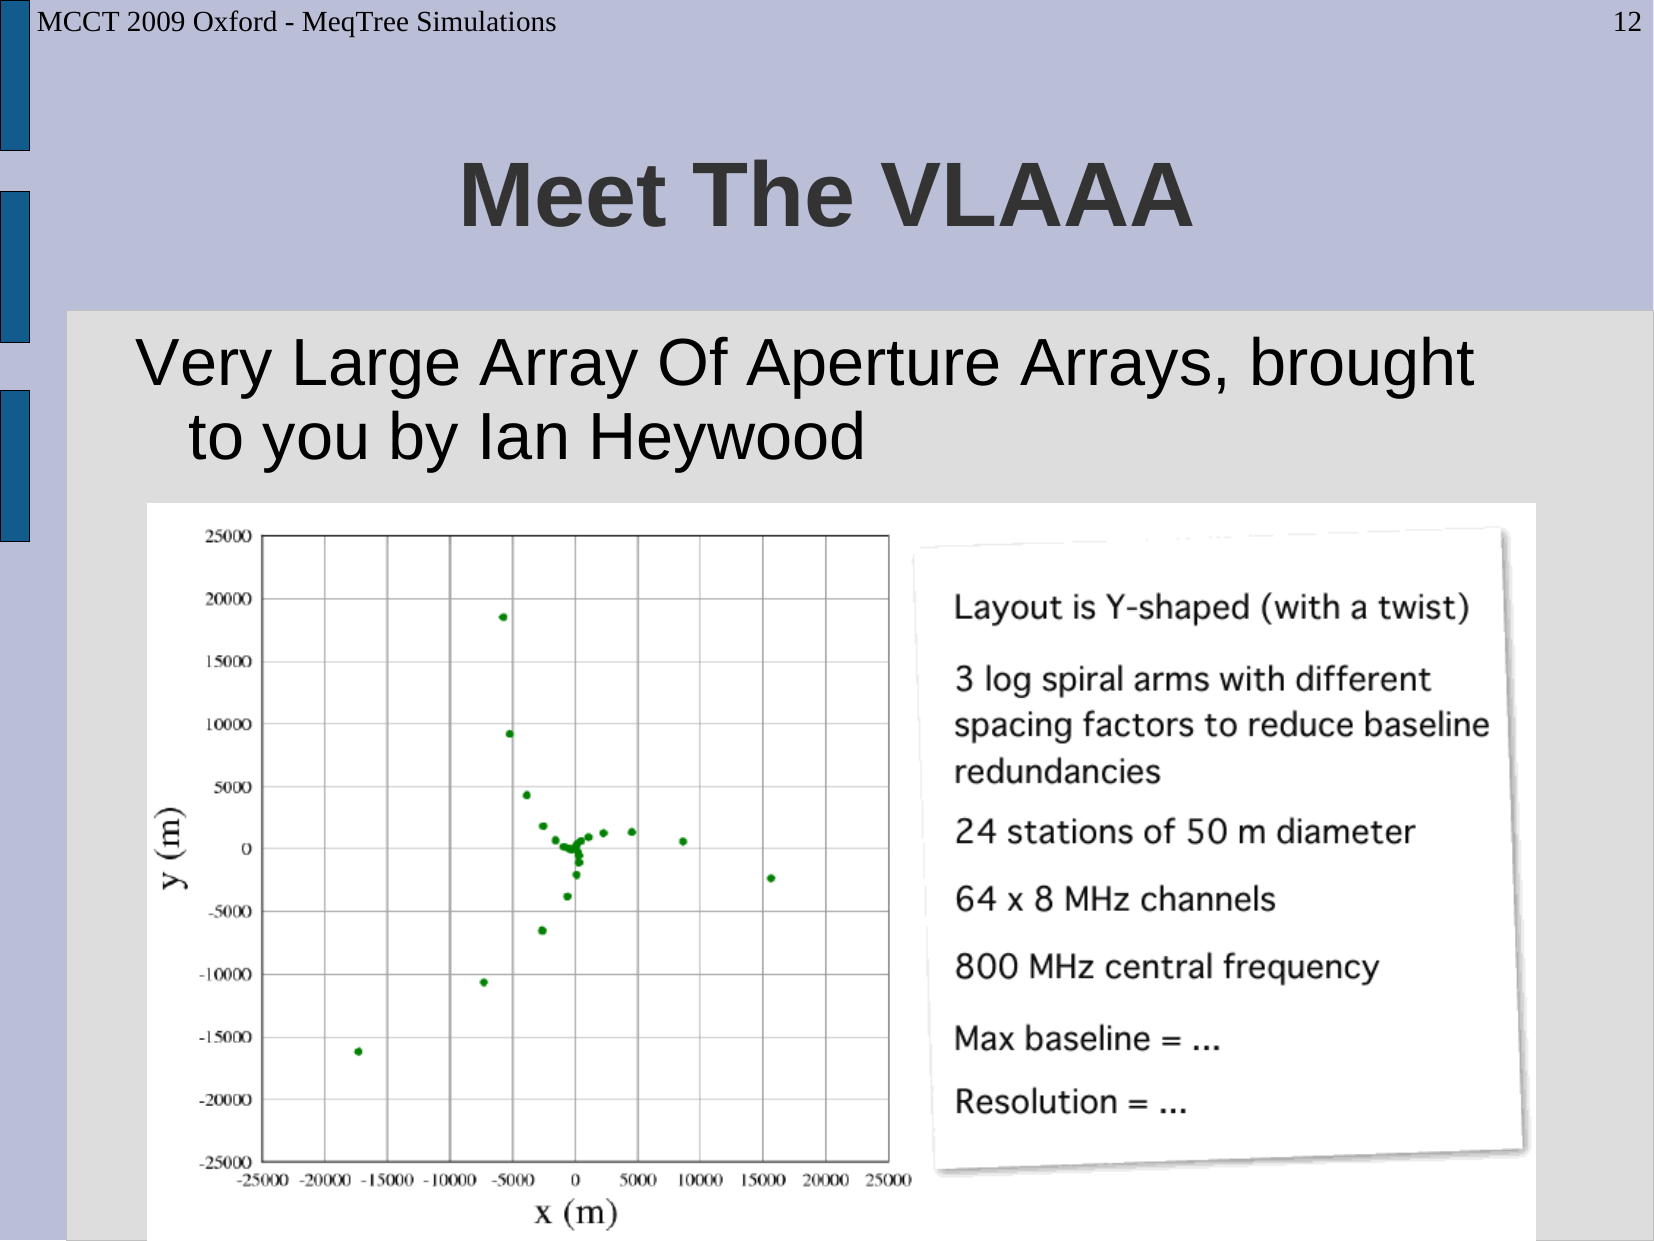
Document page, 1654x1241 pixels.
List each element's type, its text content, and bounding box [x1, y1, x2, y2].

title Meet The VLAAA [121, 91, 1534, 299]
picture [147, 503, 1536, 1241]
list Very Large Array Of Aperture Arrays, brought to you by Ian Heywood [118, 324, 1531, 1092]
